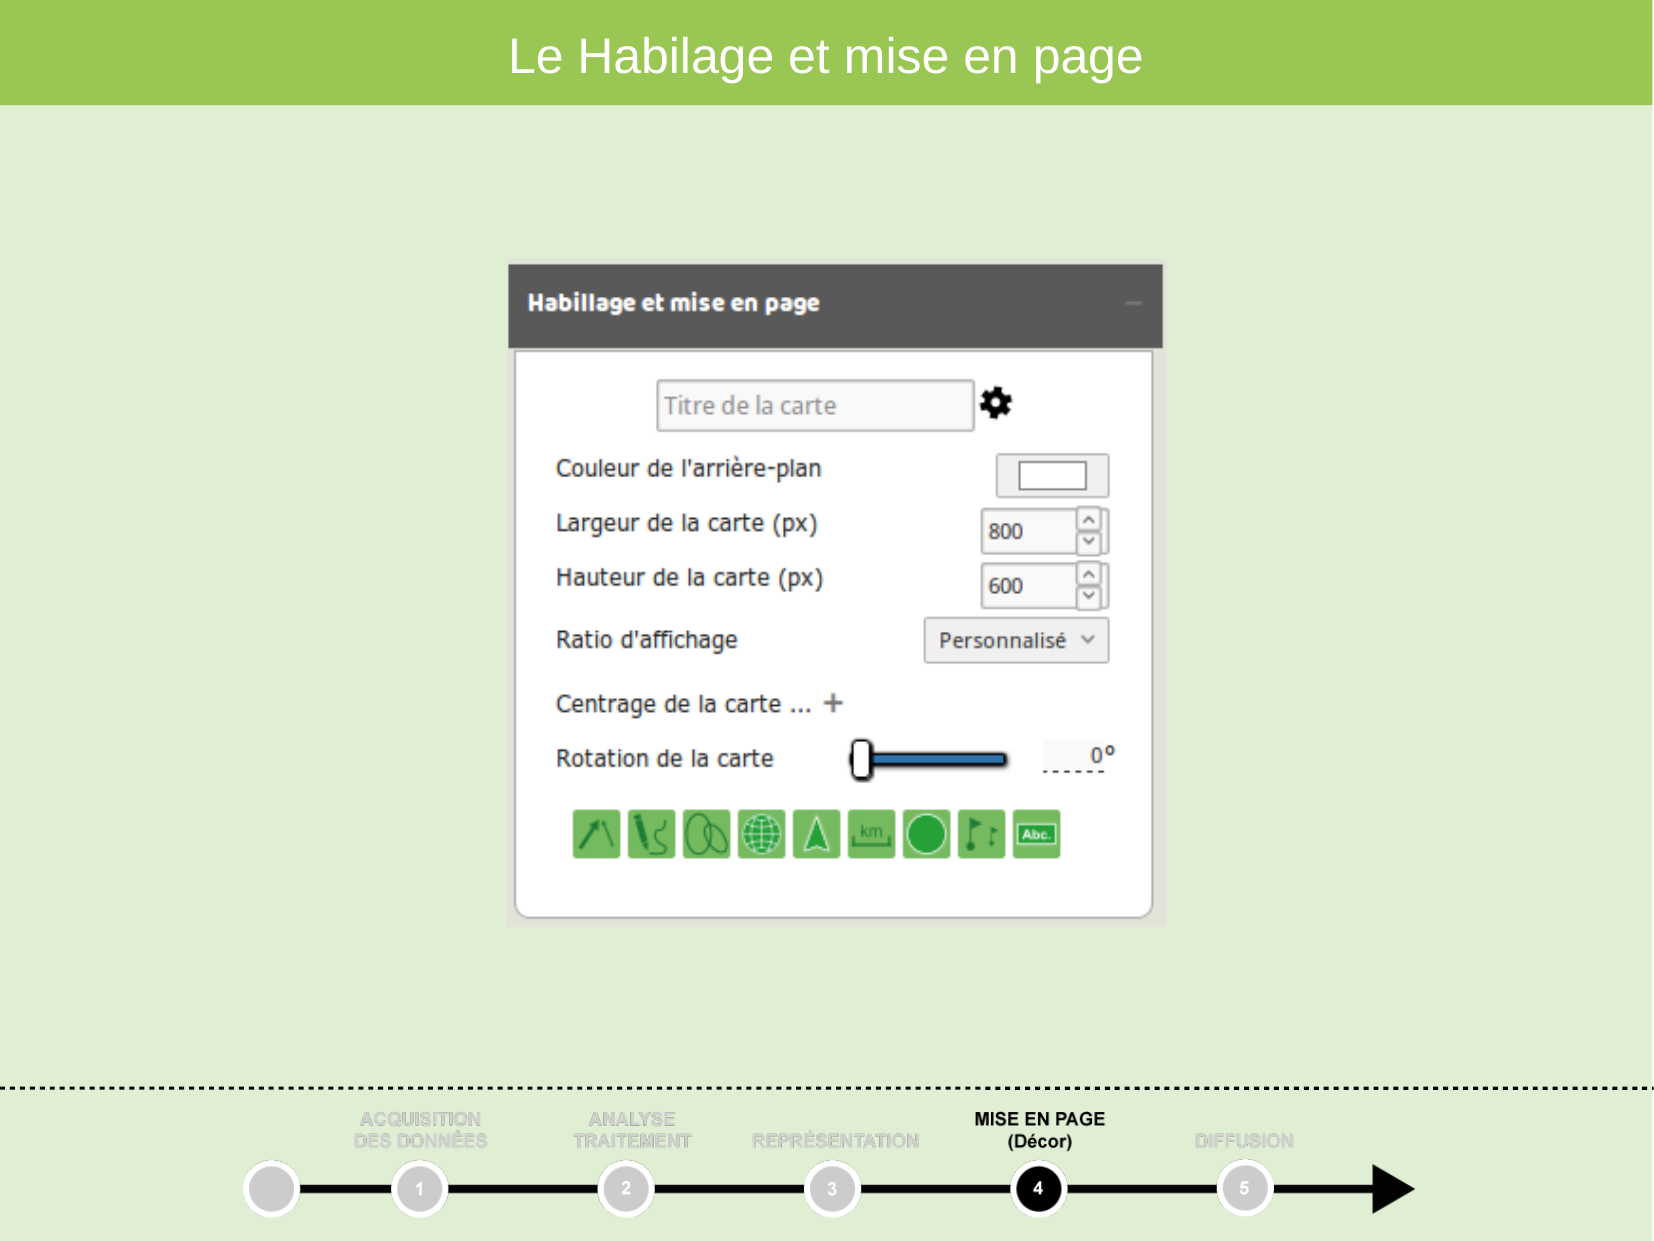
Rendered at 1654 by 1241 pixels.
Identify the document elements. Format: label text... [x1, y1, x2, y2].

picture [243, 1109, 1415, 1218]
picture [507, 259, 1167, 927]
text_box Le Habilage et mise en page [82, 19, 1570, 88]
